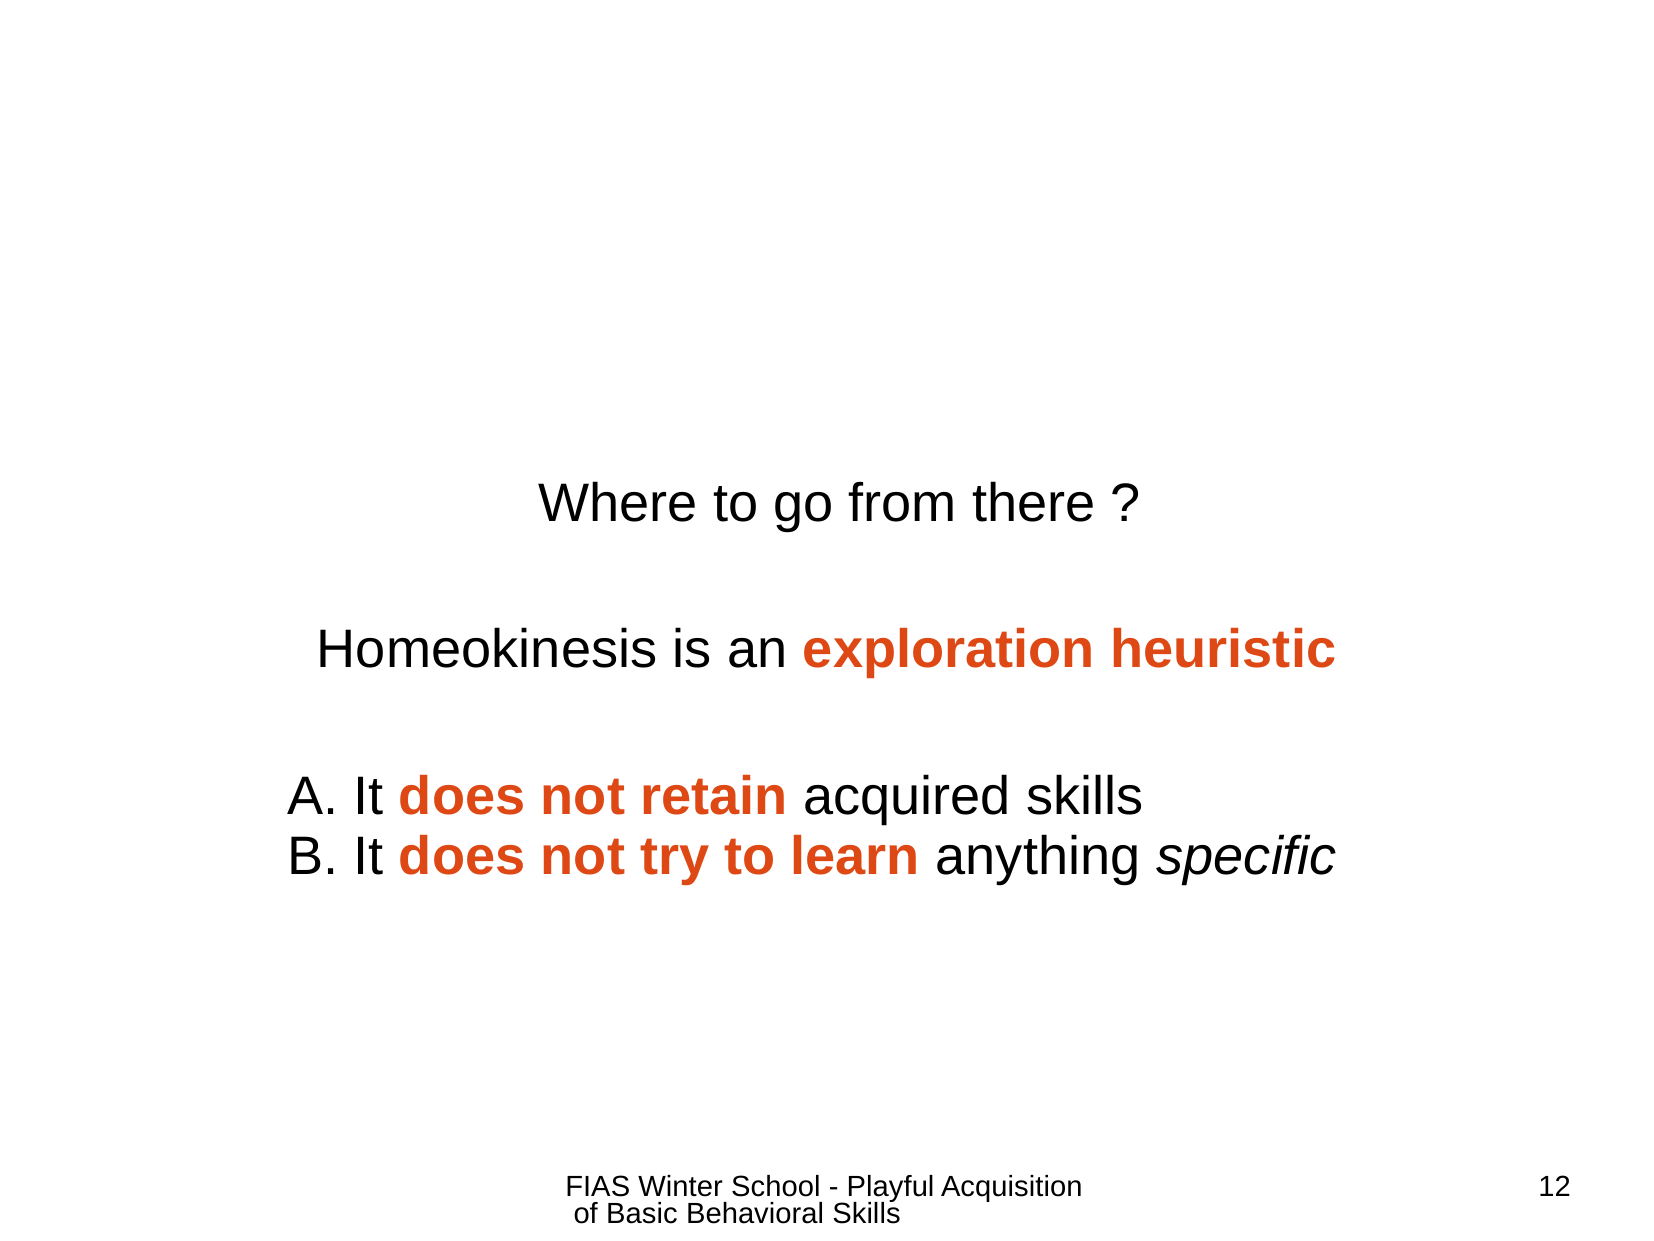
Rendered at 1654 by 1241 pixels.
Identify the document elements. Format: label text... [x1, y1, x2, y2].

text_box Homeokinesis is an exploration heuristic [275, 618, 1378, 679]
text_box Where to go from there ? [120, 450, 1561, 616]
text_box A. It does not retain acquired skills B. It does not try to learn anything specific [287, 765, 1398, 887]
